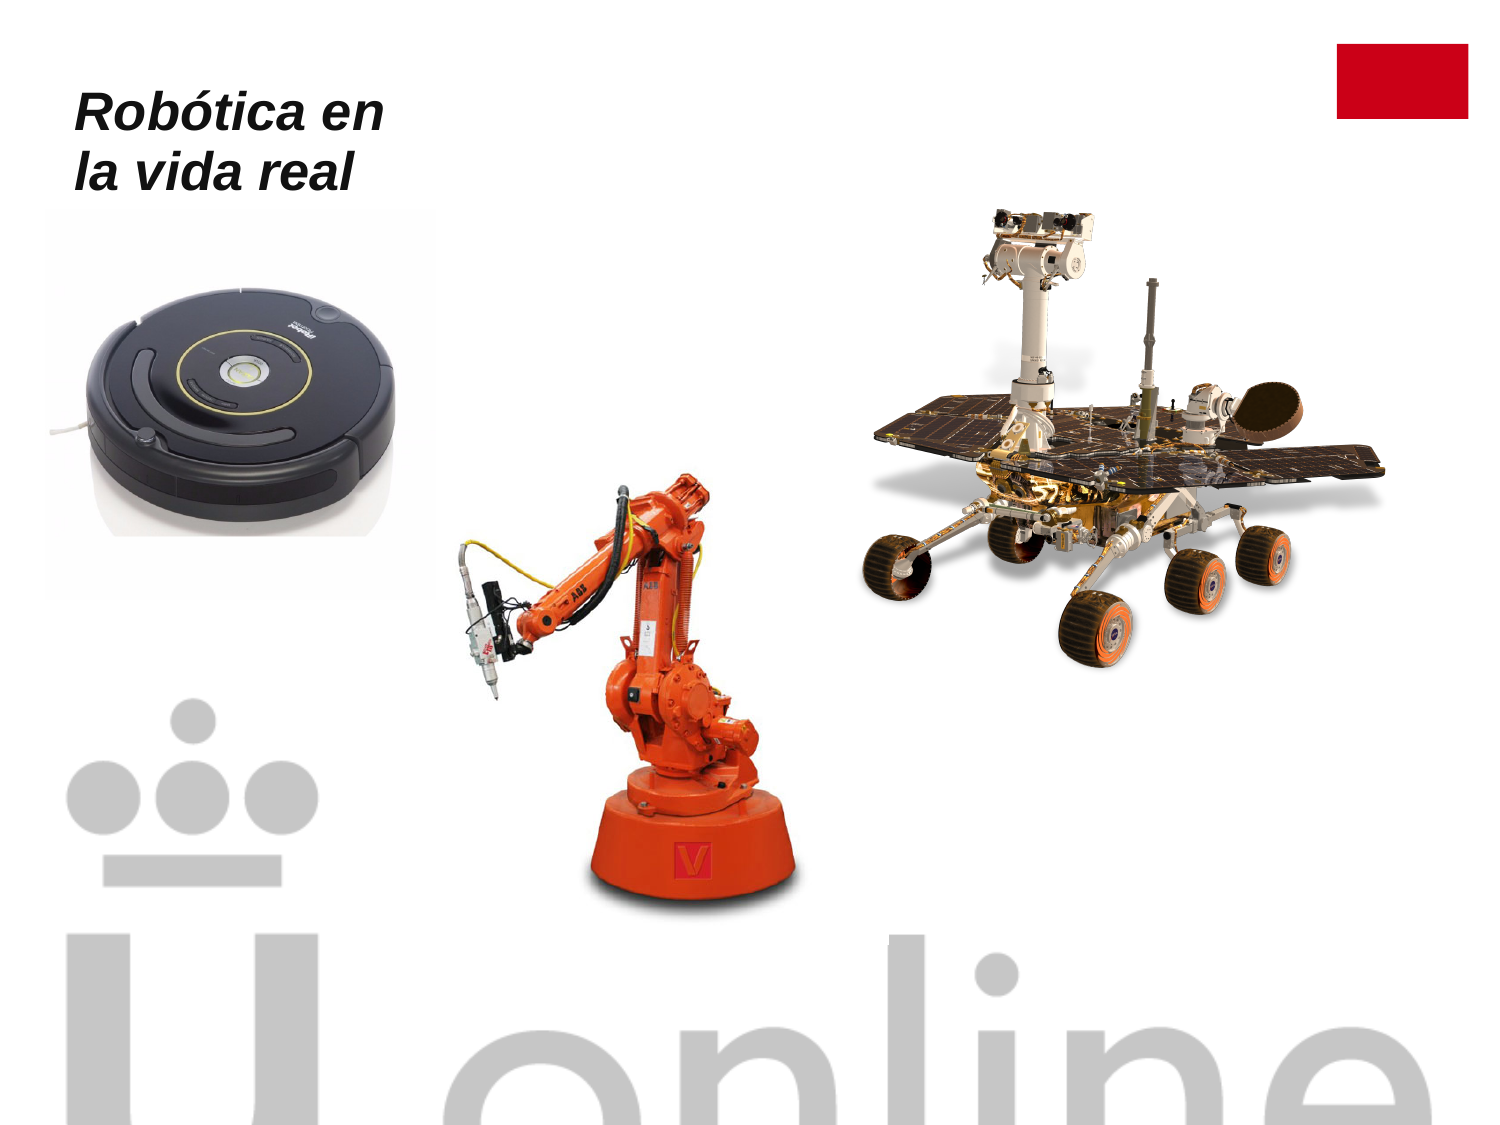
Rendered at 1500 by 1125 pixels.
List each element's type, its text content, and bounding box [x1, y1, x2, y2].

picture [45, 209, 1446, 1125]
text_box Robótica en la vida real [60, 73, 481, 196]
